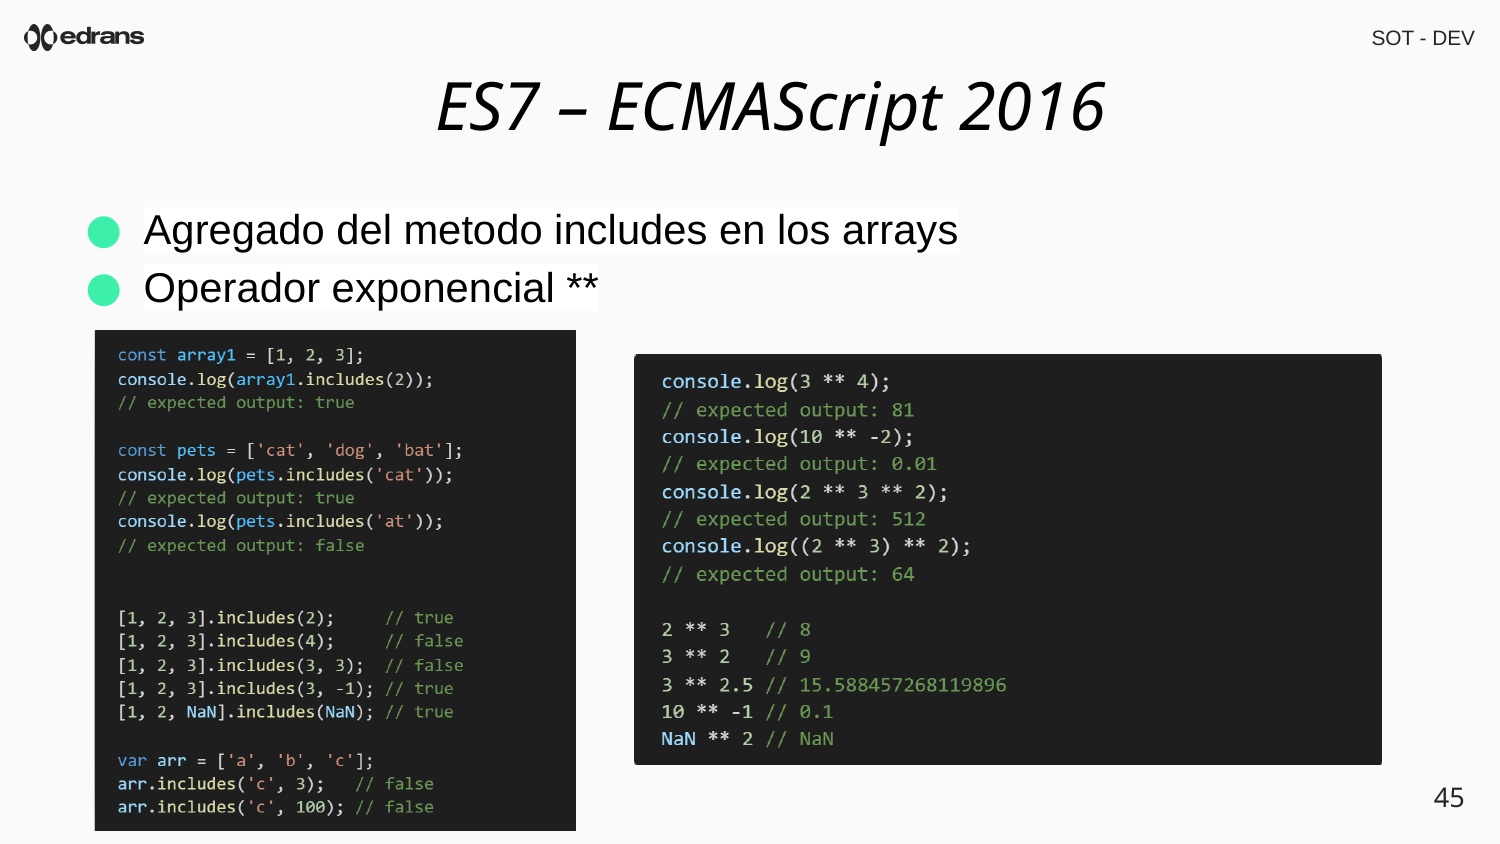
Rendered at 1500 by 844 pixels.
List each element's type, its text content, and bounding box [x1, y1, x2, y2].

text_box SOT - DEV [1266, 24, 1475, 51]
picture [634, 354, 1382, 765]
text_box ES7 – ECMAScript 2016 [313, 48, 1230, 169]
picture [94, 330, 576, 831]
picture [24, 24, 144, 51]
slide_number <número> [1389, 764, 1480, 830]
text_box Agregado del metodo includes en los arrays Operador exponencial ** [53, 180, 1446, 611]
